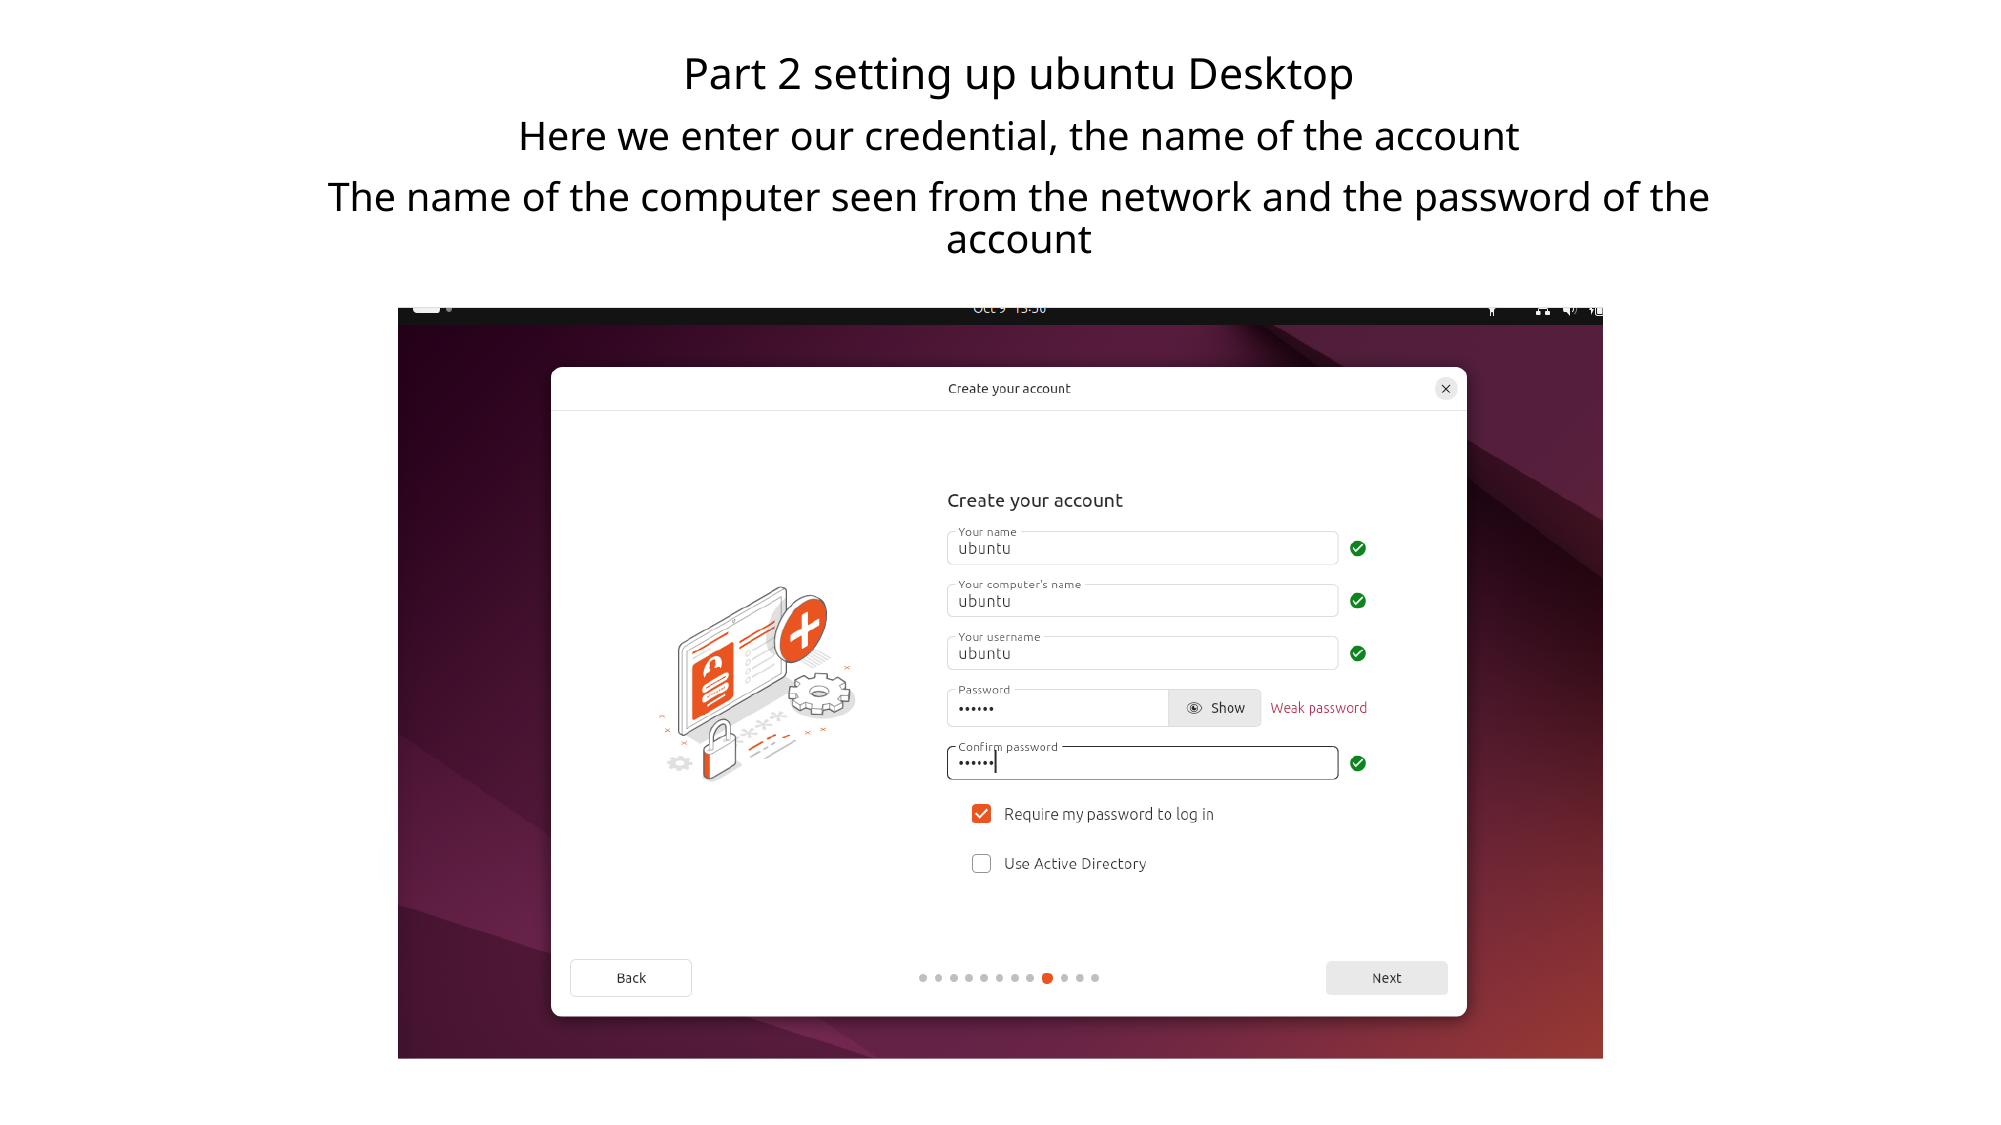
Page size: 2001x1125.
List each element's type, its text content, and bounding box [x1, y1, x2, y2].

subtitle Part 2 setting up ubuntu Desktop Here we enter our credential, the name of the account The name of the computer seen from the network and the password of the account [269, 45, 1770, 271]
picture [398, 307, 1603, 1059]
